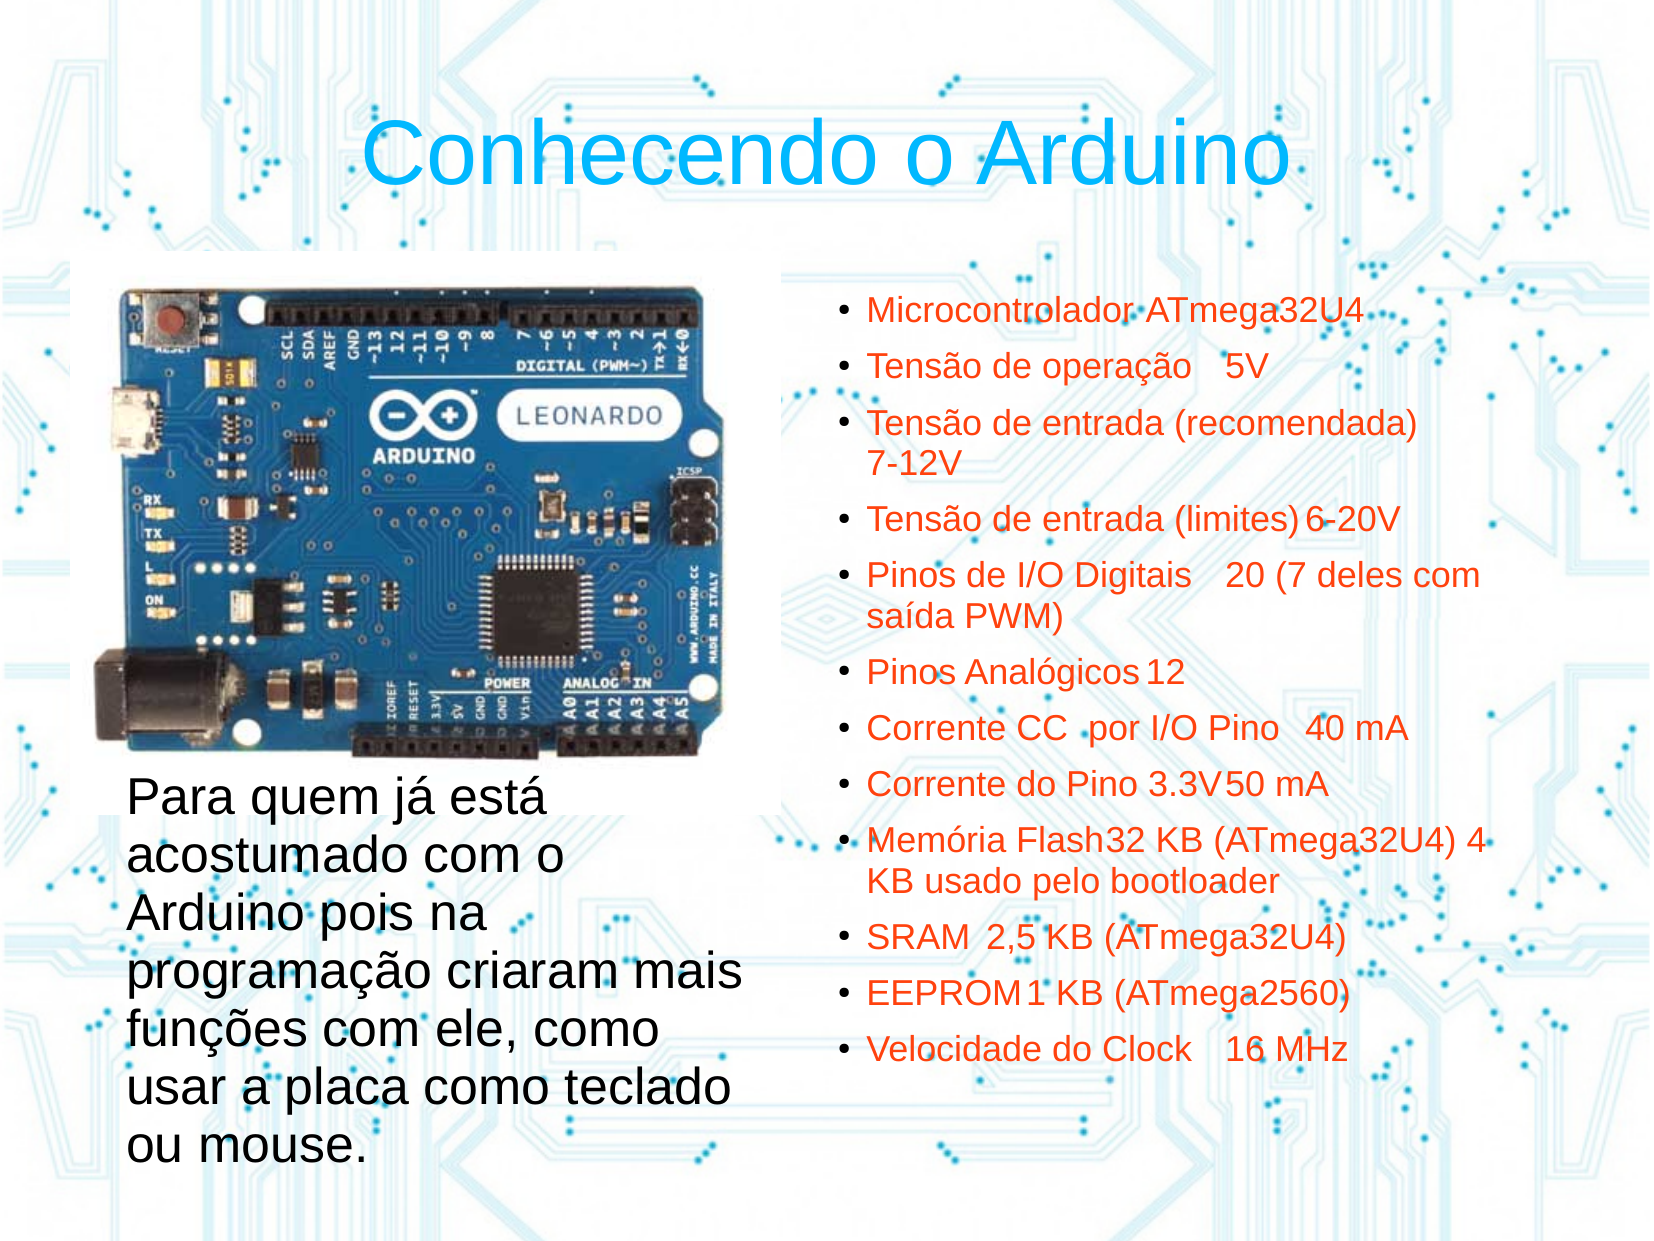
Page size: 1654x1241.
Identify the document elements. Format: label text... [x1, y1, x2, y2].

list Para quem já está acostumado com o Arduino pois na programação criaram mais funções com ele, como usar a placa como teclado ou mouse. [70, 767, 756, 1182]
title Conhecendo o Arduino [82, 49, 1571, 257]
picture [0, 0, 1654, 1241]
list Microcontrolador ATmega32U4 Tensão de operação 5V Tensão de entrada (recomendada) 7-12V Tensão de entrada (limites) 6-20V Pinos de I/O Digitais 20 (7 deles com saída PWM) Pinos Analógicos 12 Corrente CC por I/O Pino 40 mA Corrente do Pino 3.3V 50 mA Memória Flash 32 KB (ATmega32U4) 4 KB usado pelo bootloader SRAM 2,5 KB (ATmega32U4) EEPROM 1 KB (ATmega2560) Velocidade do Clock 16 MHz [828, 290, 1489, 1087]
